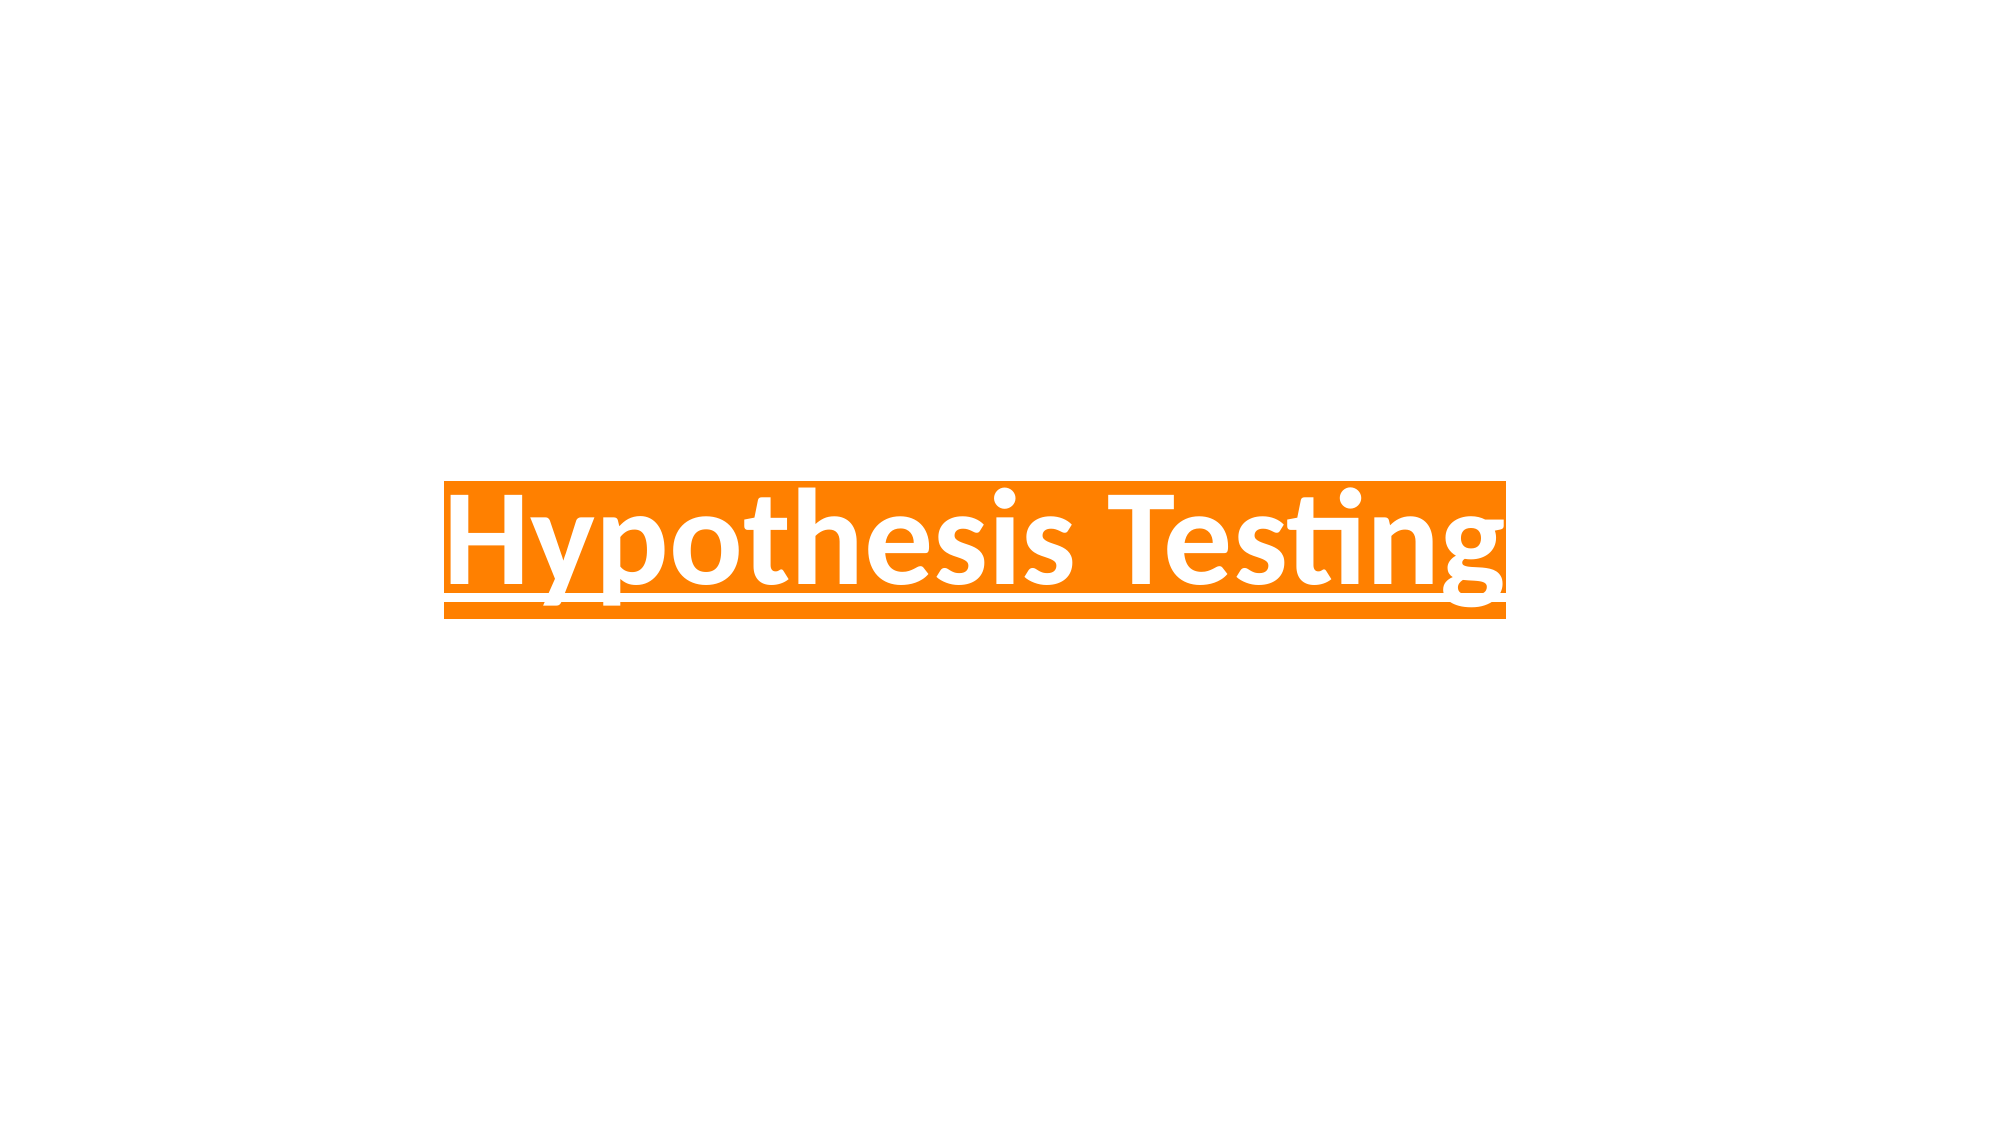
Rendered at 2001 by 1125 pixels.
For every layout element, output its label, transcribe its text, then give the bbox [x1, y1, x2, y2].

subtitle Hypothesis Testing [225, 149, 1726, 950]
